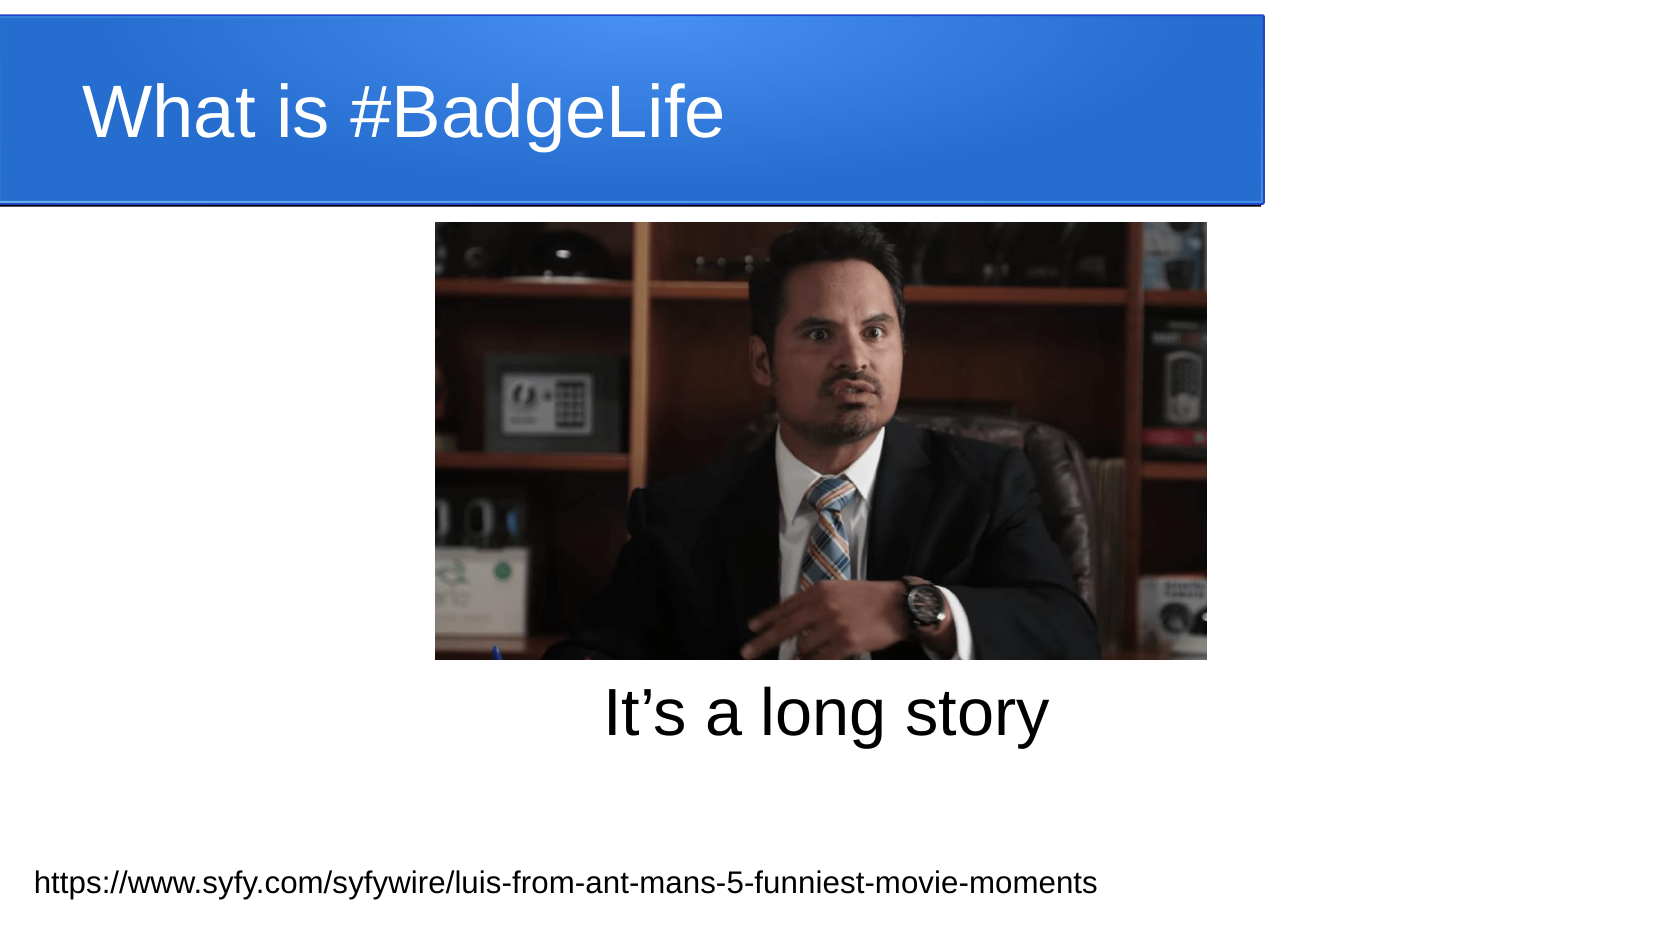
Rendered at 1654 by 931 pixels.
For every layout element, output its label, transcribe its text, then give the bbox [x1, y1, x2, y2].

text_box https://www.syfy.com/syfywire/luis-from-ant-mans-5-funniest-movie-moments [19, 858, 1126, 916]
picture [435, 222, 1207, 661]
subtitle It’s a long story [82, 660, 1571, 764]
title What is #BadgeLife [82, 35, 1235, 189]
